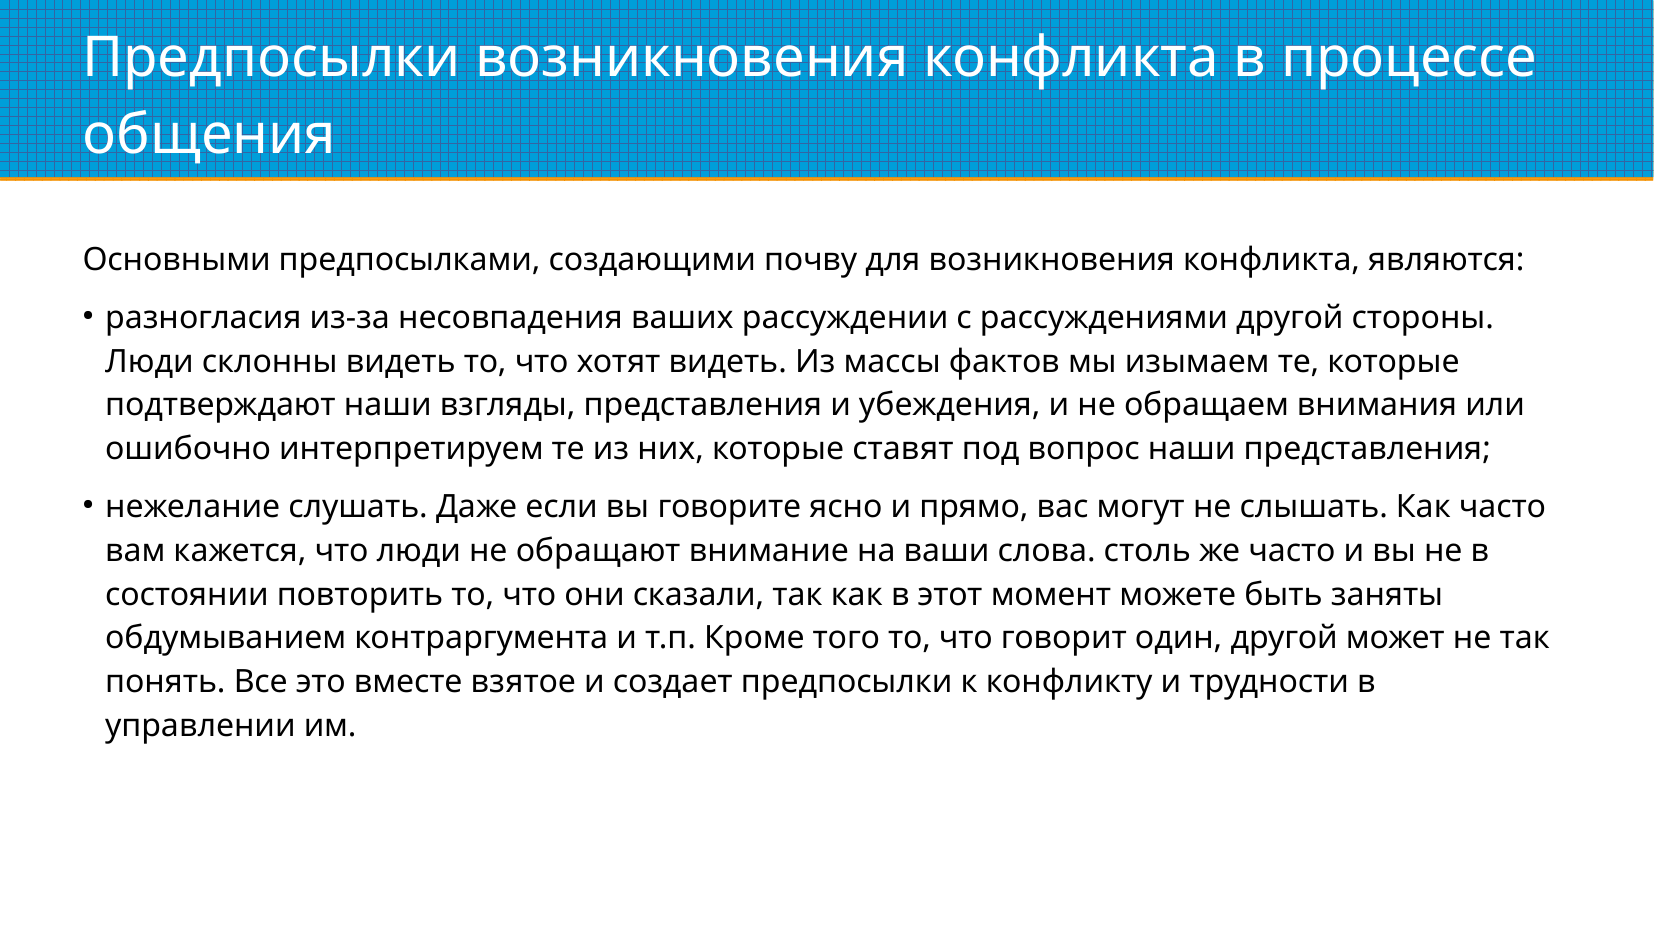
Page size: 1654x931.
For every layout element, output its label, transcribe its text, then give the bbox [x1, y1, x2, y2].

title Предпосылки возникновения конфликта в процессе общения [82, 14, 1571, 171]
list Основными предпосылками, создающими почву для возникновения конфликта, являются: разногласия из-за несовпадения ваших рассуждении с рассуждениями другой стороны. Люди склонны видеть то, что хотят видеть. Из массы фактов мы изымаем те, которые подтверждают наши взгляды, представления и убеждения, и не обращаем внимания или ошибочно интерпретируем те из них, которые ставят под вопрос наши представления; нежелание слушать. Даже если вы говорите ясно и прямо, вас могут не слышать. Как часто вам кажется, что люди не обращают внимание на ваши слова. столь же часто и вы не в состоянии повторить то, что они сказали, так как в этот момент можете быть заняты обдумыванием контраргумента и т.п. Кроме того то, что говорит один, другой может не так понять. Все это вместе взятое и создает предпосылки к конфликту и трудности в управлении им. [82, 236, 1565, 811]
